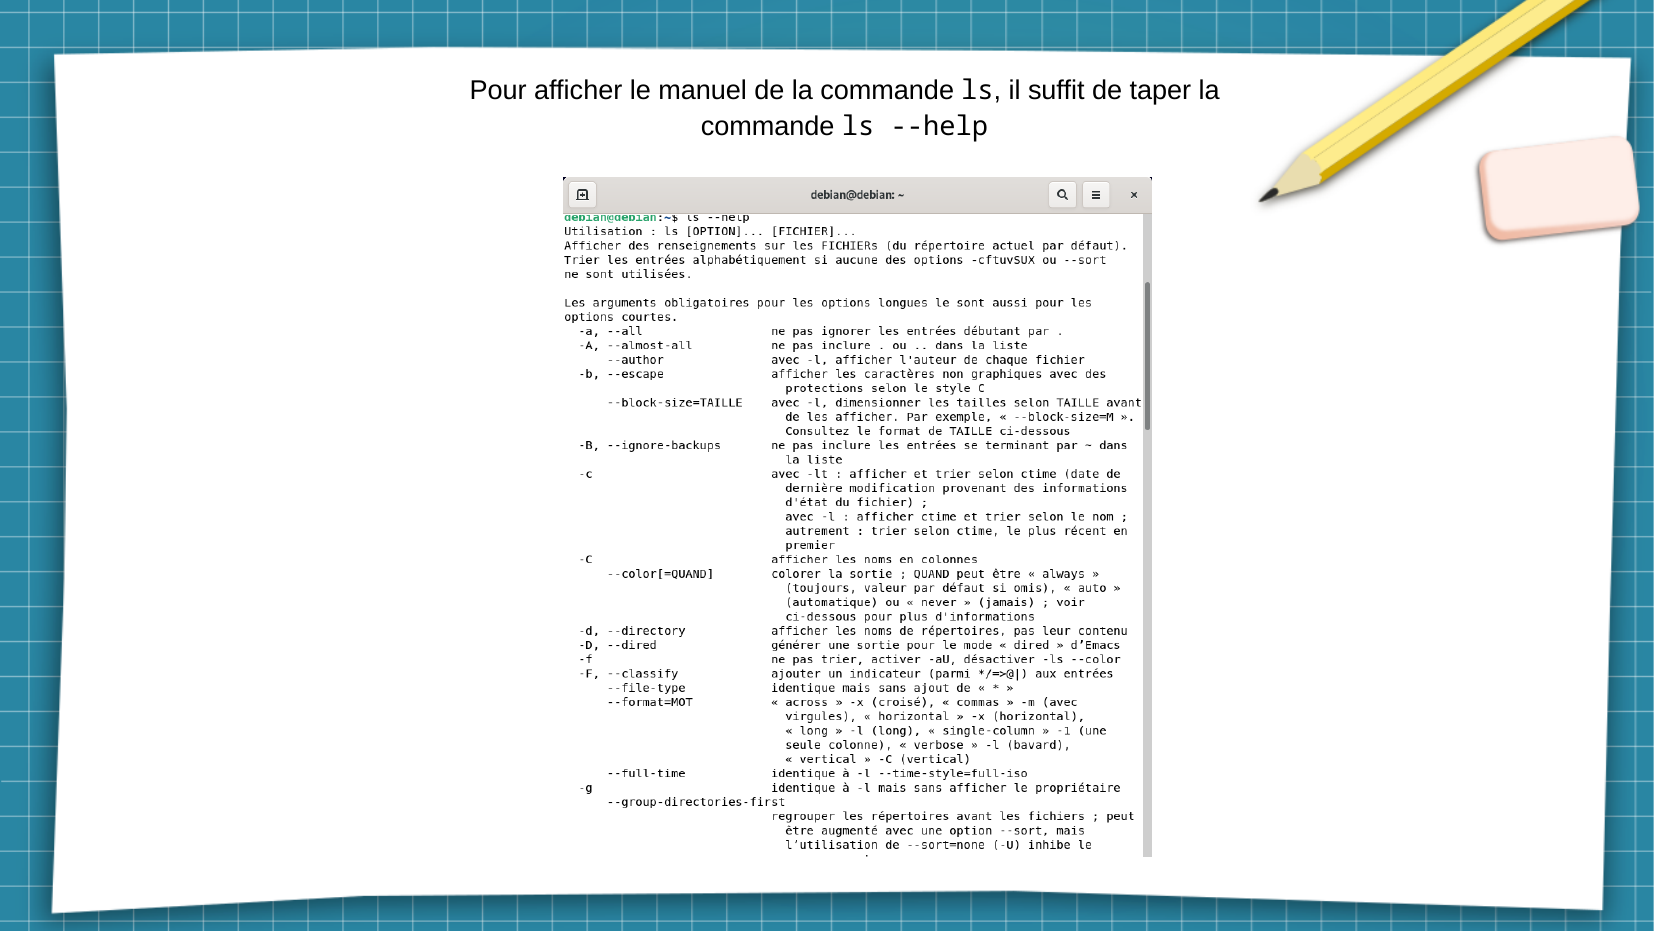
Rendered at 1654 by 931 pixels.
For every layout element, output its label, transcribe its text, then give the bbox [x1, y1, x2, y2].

picture [0, 0, 1654, 931]
title Pour afficher le manuel de la commande ls, il suffit de taper la commande ls --help [442, 66, 1247, 148]
